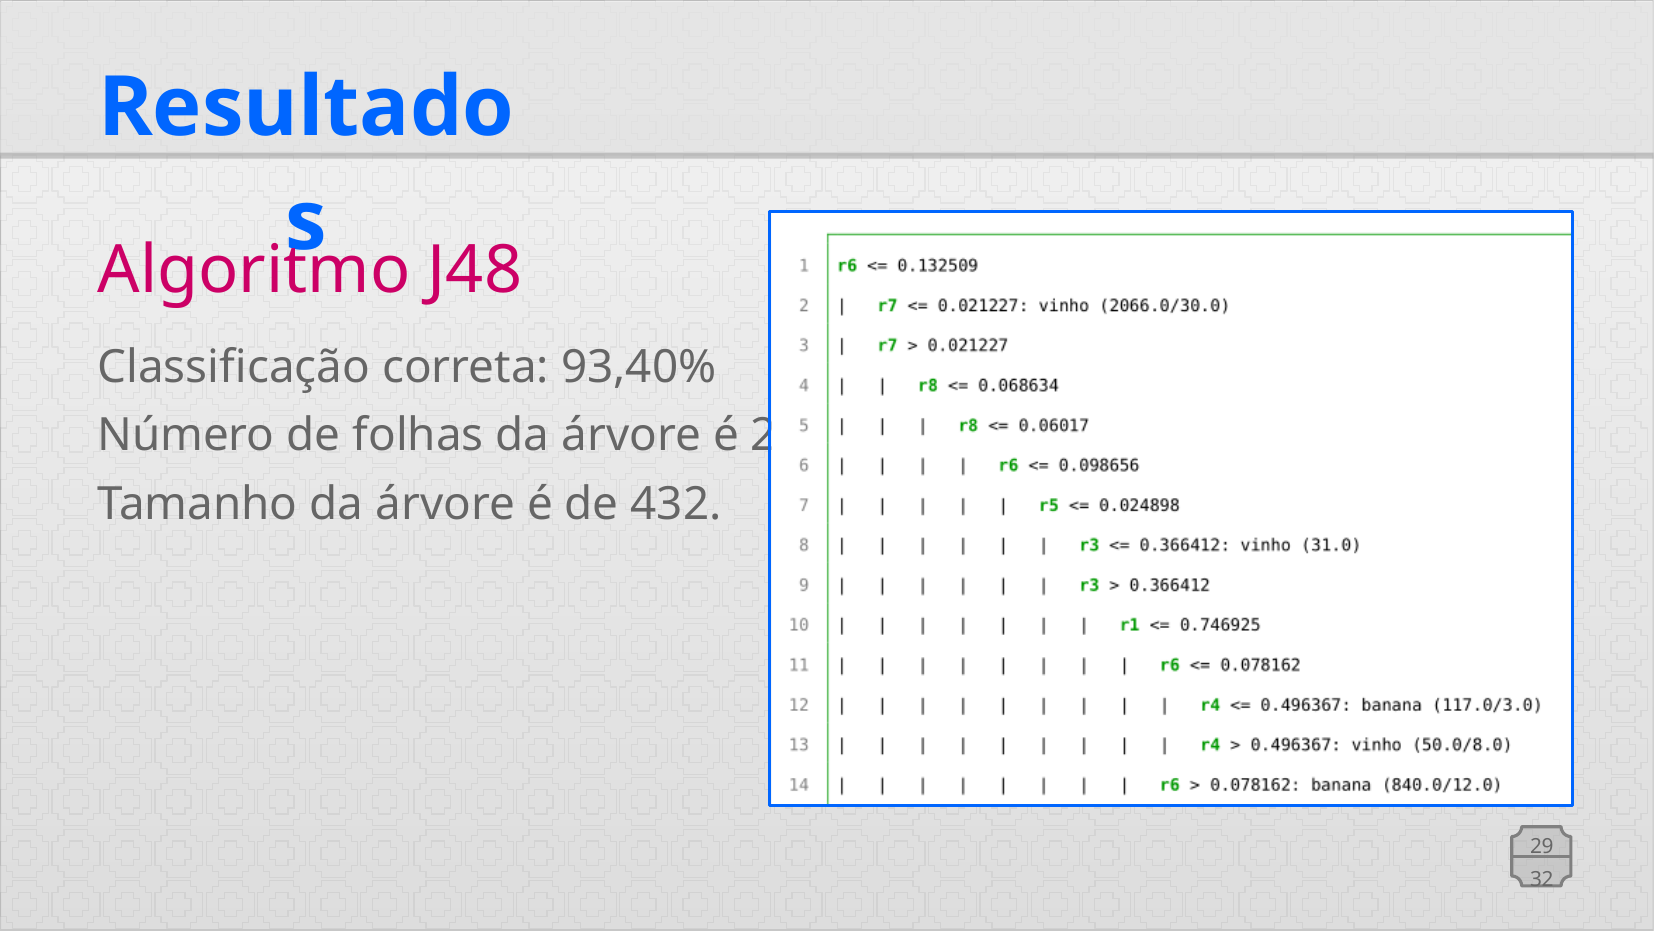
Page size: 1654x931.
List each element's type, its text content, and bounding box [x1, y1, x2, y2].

picture [771, 213, 1571, 804]
text_box Resultados [83, 39, 537, 157]
text_box Algoritmo J48 [83, 204, 527, 302]
text_box Classificação correta: 93,40% Número de folhas da árvore é 217. Tamanho da árvore é de 432. [82, 319, 768, 515]
